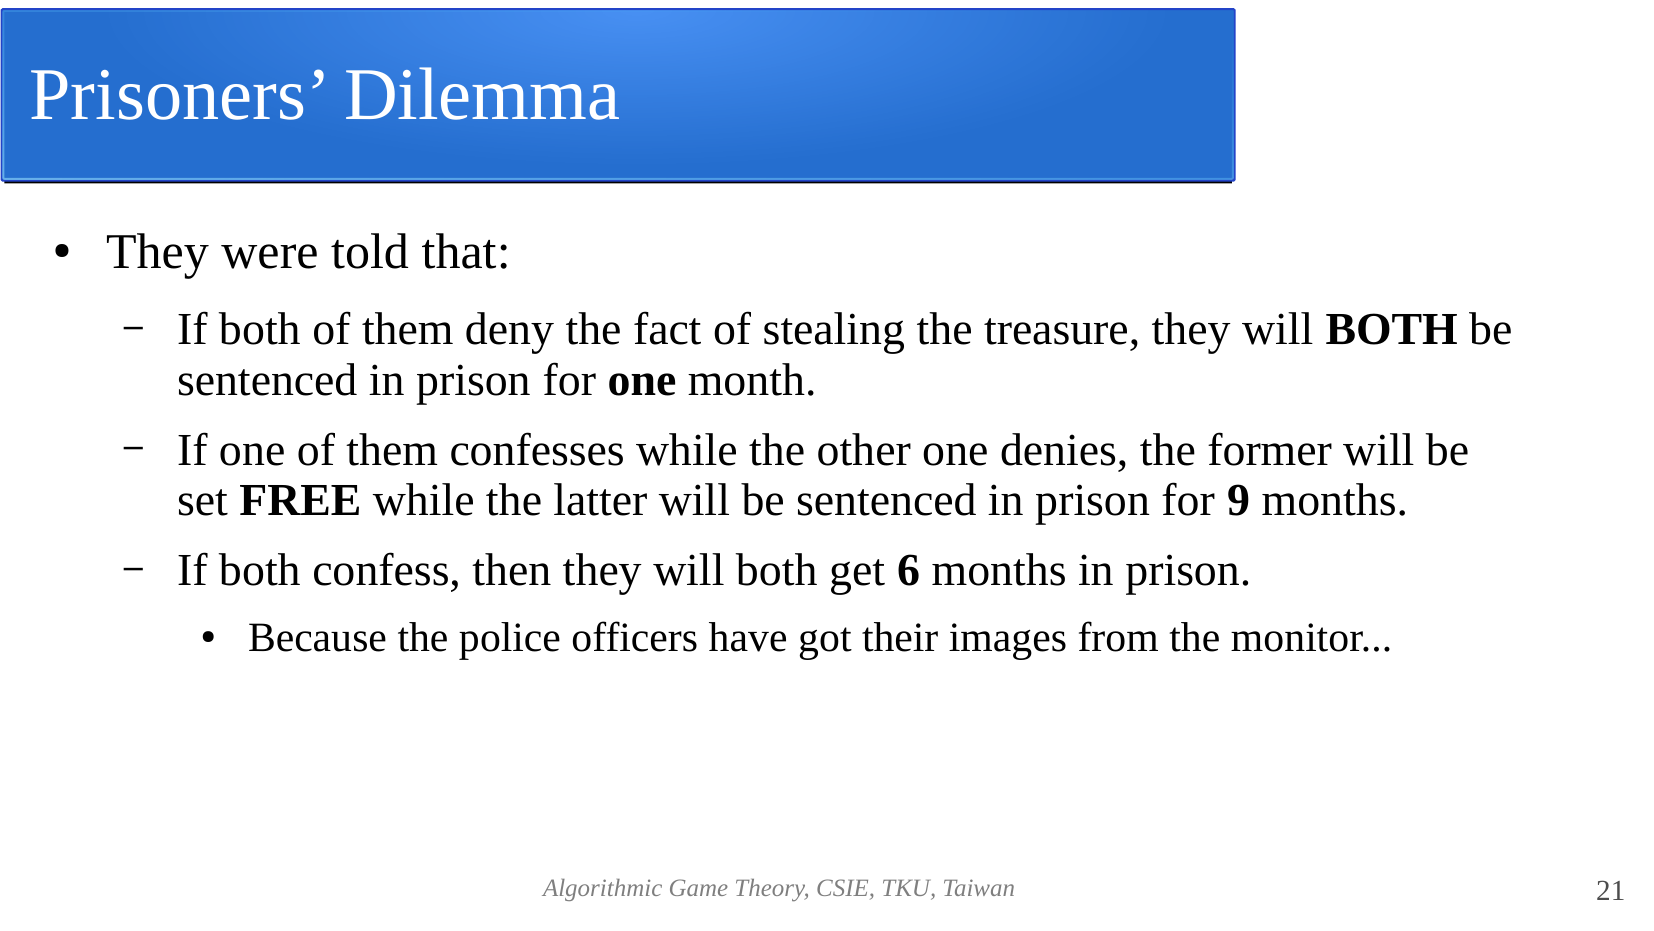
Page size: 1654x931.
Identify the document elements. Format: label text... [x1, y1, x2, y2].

title Prisoners’ Dilemma [29, 17, 1138, 172]
list They were told that: If both of them deny the fact of stealing the treasure, they will BOTH be sentenced in prison for one month. If one of them confesses while the other one denies, the former will be set FREE while the latter will be sentenced in prison for 9 months. If both confess, then they will both get 6 months in prison. Because the police officers have got their images from the monitor... [35, 224, 1524, 818]
